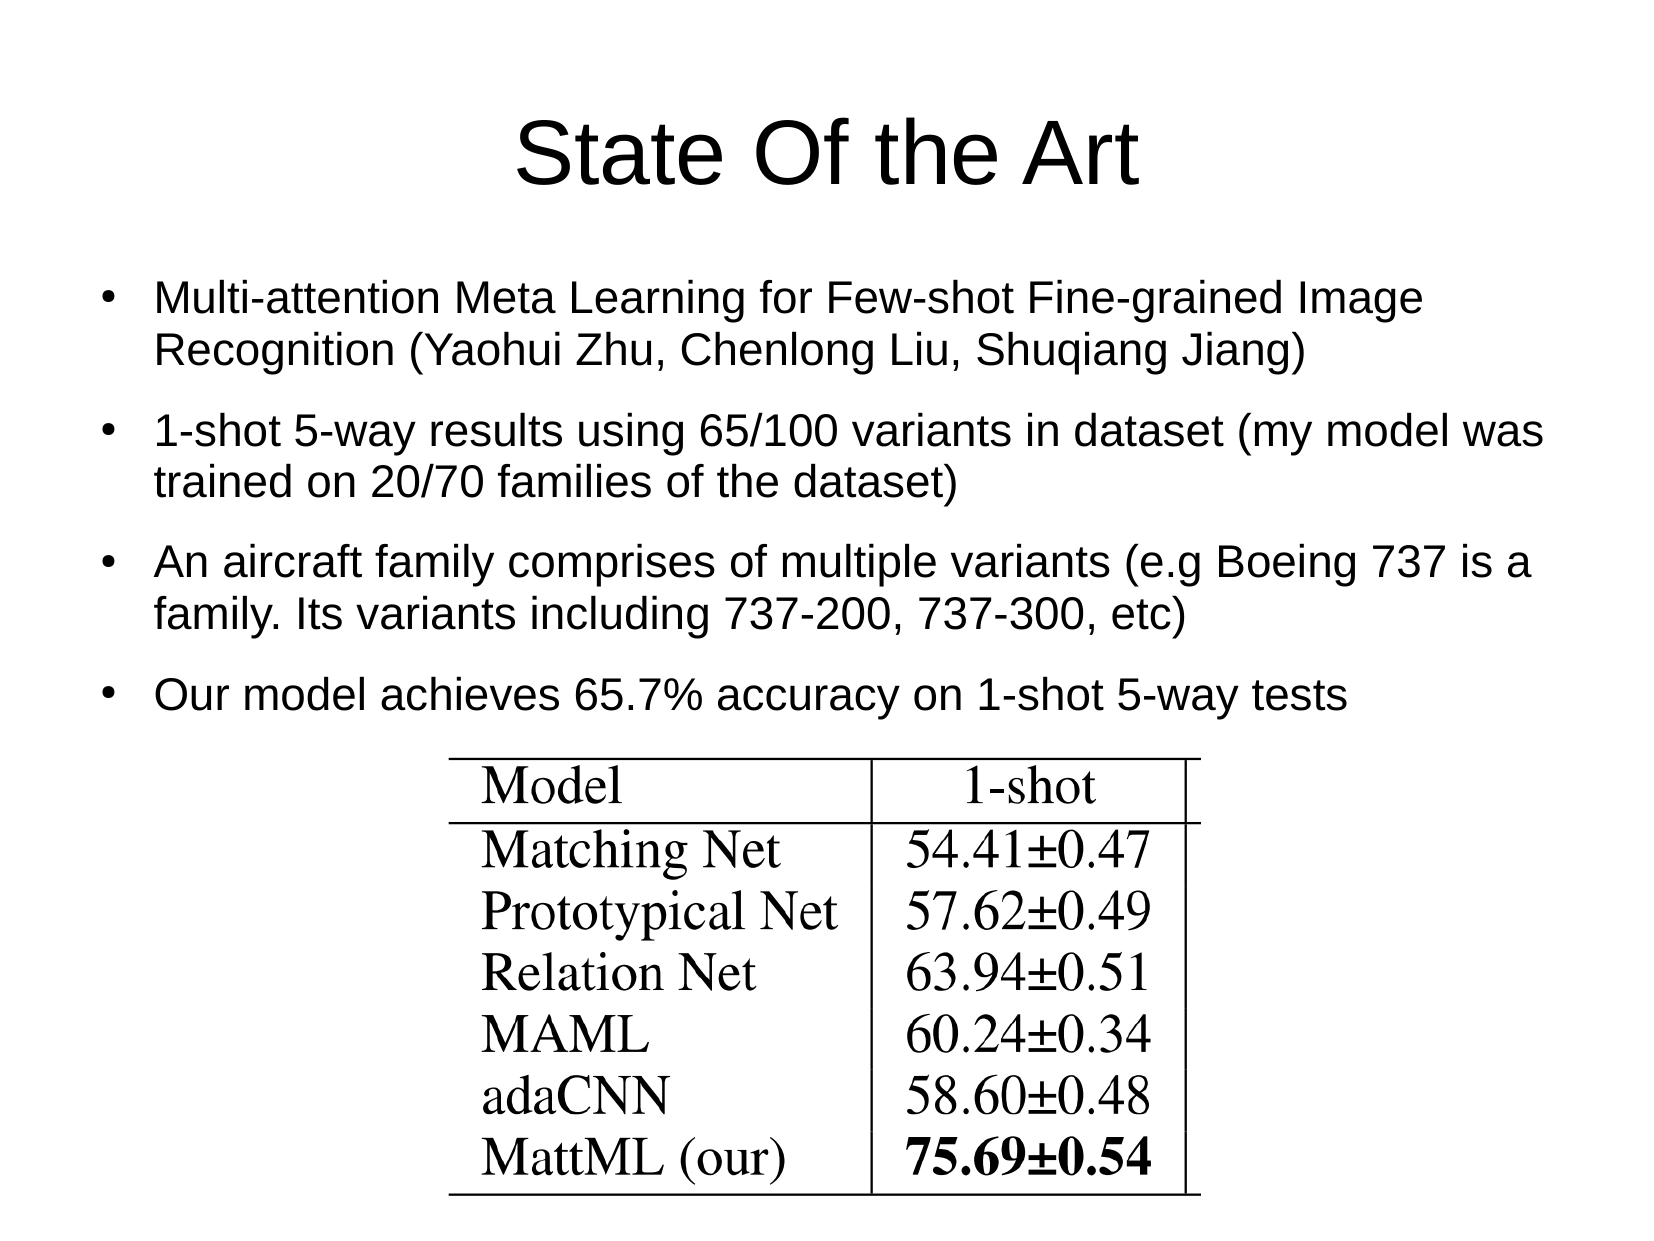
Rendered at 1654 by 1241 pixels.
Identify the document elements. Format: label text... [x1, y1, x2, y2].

list Multi-attention Meta Learning for Few-shot Fine-grained Image Recognition (Yaohui Zhu, Chenlong Liu, Shuqiang Jiang) 1-shot 5-way results using 65/100 variants in dataset (my model was trained on 20/70 families of the dataset) An aircraft family comprises of multiple variants (e.g Boeing 737 is a family. Its variants including 737-200, 737-300, etc) Our model achieves 65.7% accuracy on 1-shot 5-way tests [82, 272, 1571, 1091]
picture [443, 749, 1201, 1206]
title State Of the Art [82, 49, 1571, 257]
